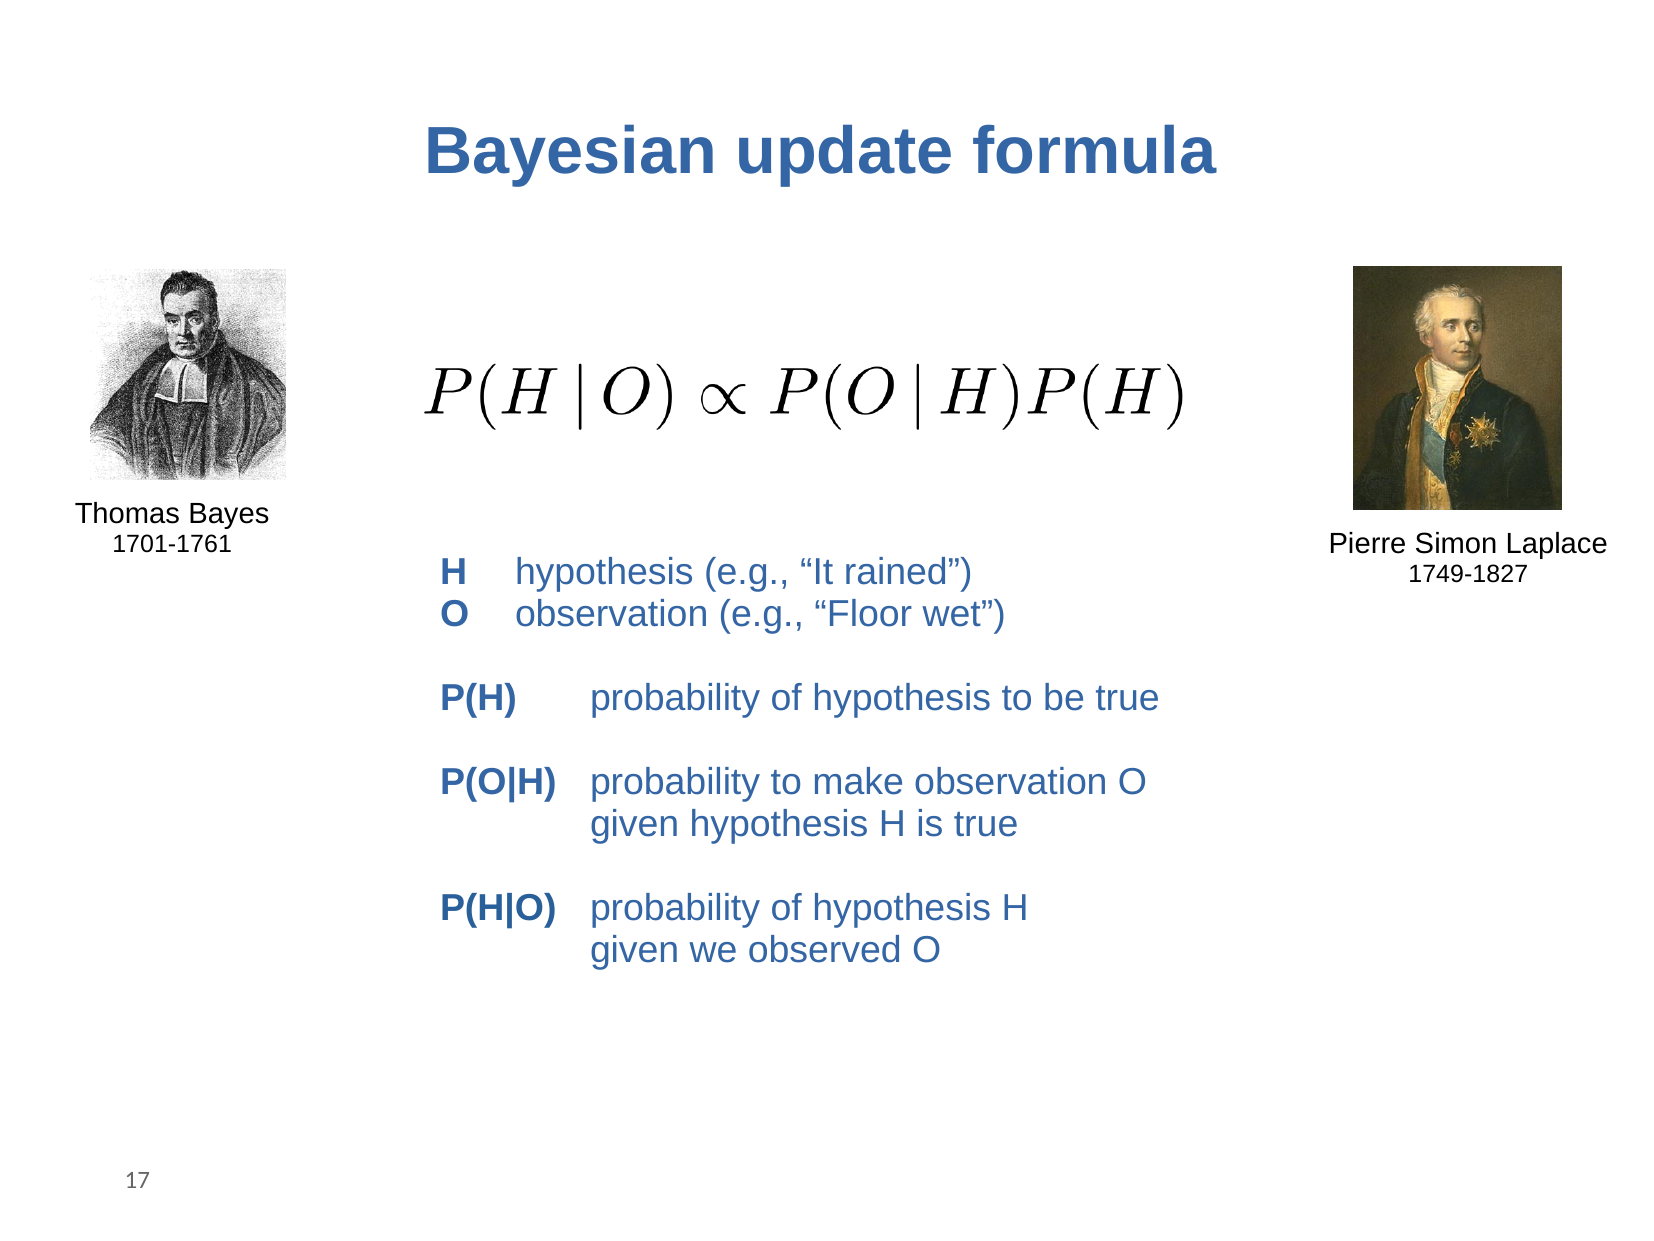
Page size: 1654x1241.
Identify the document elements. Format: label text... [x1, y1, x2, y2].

text_box H hypothesis (e.g., “It rained”) O observation (e.g., “Floor wet”) P(H) probability of hypothesis to be true P(O|H) probability to make observation O given hypothesis H is true P(H|O) probability of hypothesis H given we observed O [425, 543, 1367, 1021]
text_box Pierre Simon Laplace 1749-1827 [1313, 519, 1624, 596]
picture [1353, 266, 1562, 511]
text_box Thomas Bayes 1701-1761 [60, 489, 285, 566]
picture [420, 358, 1186, 436]
title Bayesian update formula [212, 47, 1430, 255]
picture [90, 269, 286, 480]
